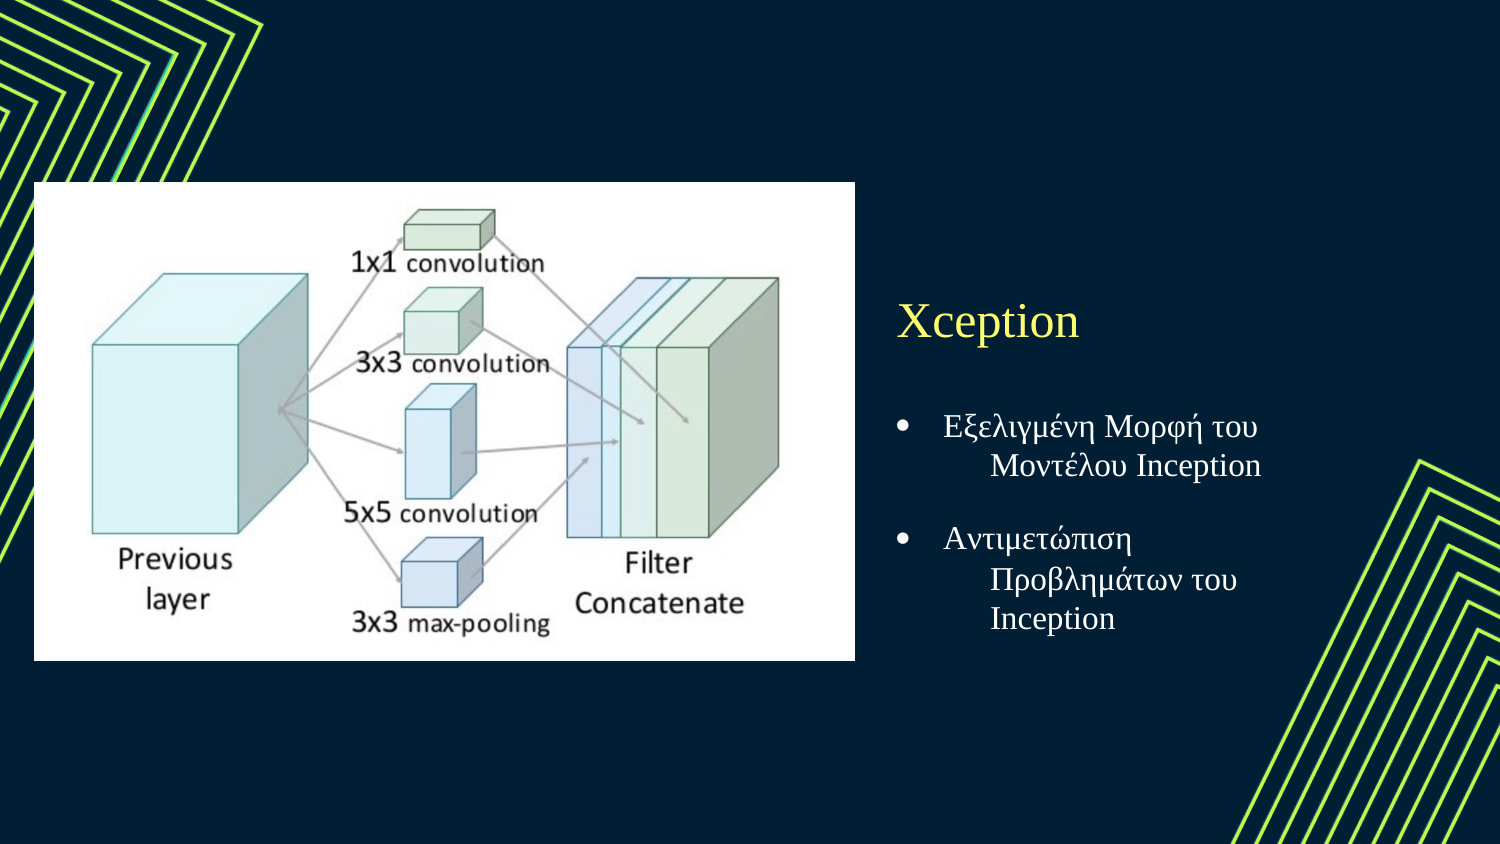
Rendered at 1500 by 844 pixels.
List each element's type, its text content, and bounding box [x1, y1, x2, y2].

picture [34, 182, 855, 661]
title Xception [881, 253, 1342, 382]
list Εξελιγμένη Μορφή του Μοντέλου Inception Αντιμετώπιση Προβλημάτων του Inception [881, 388, 1342, 677]
